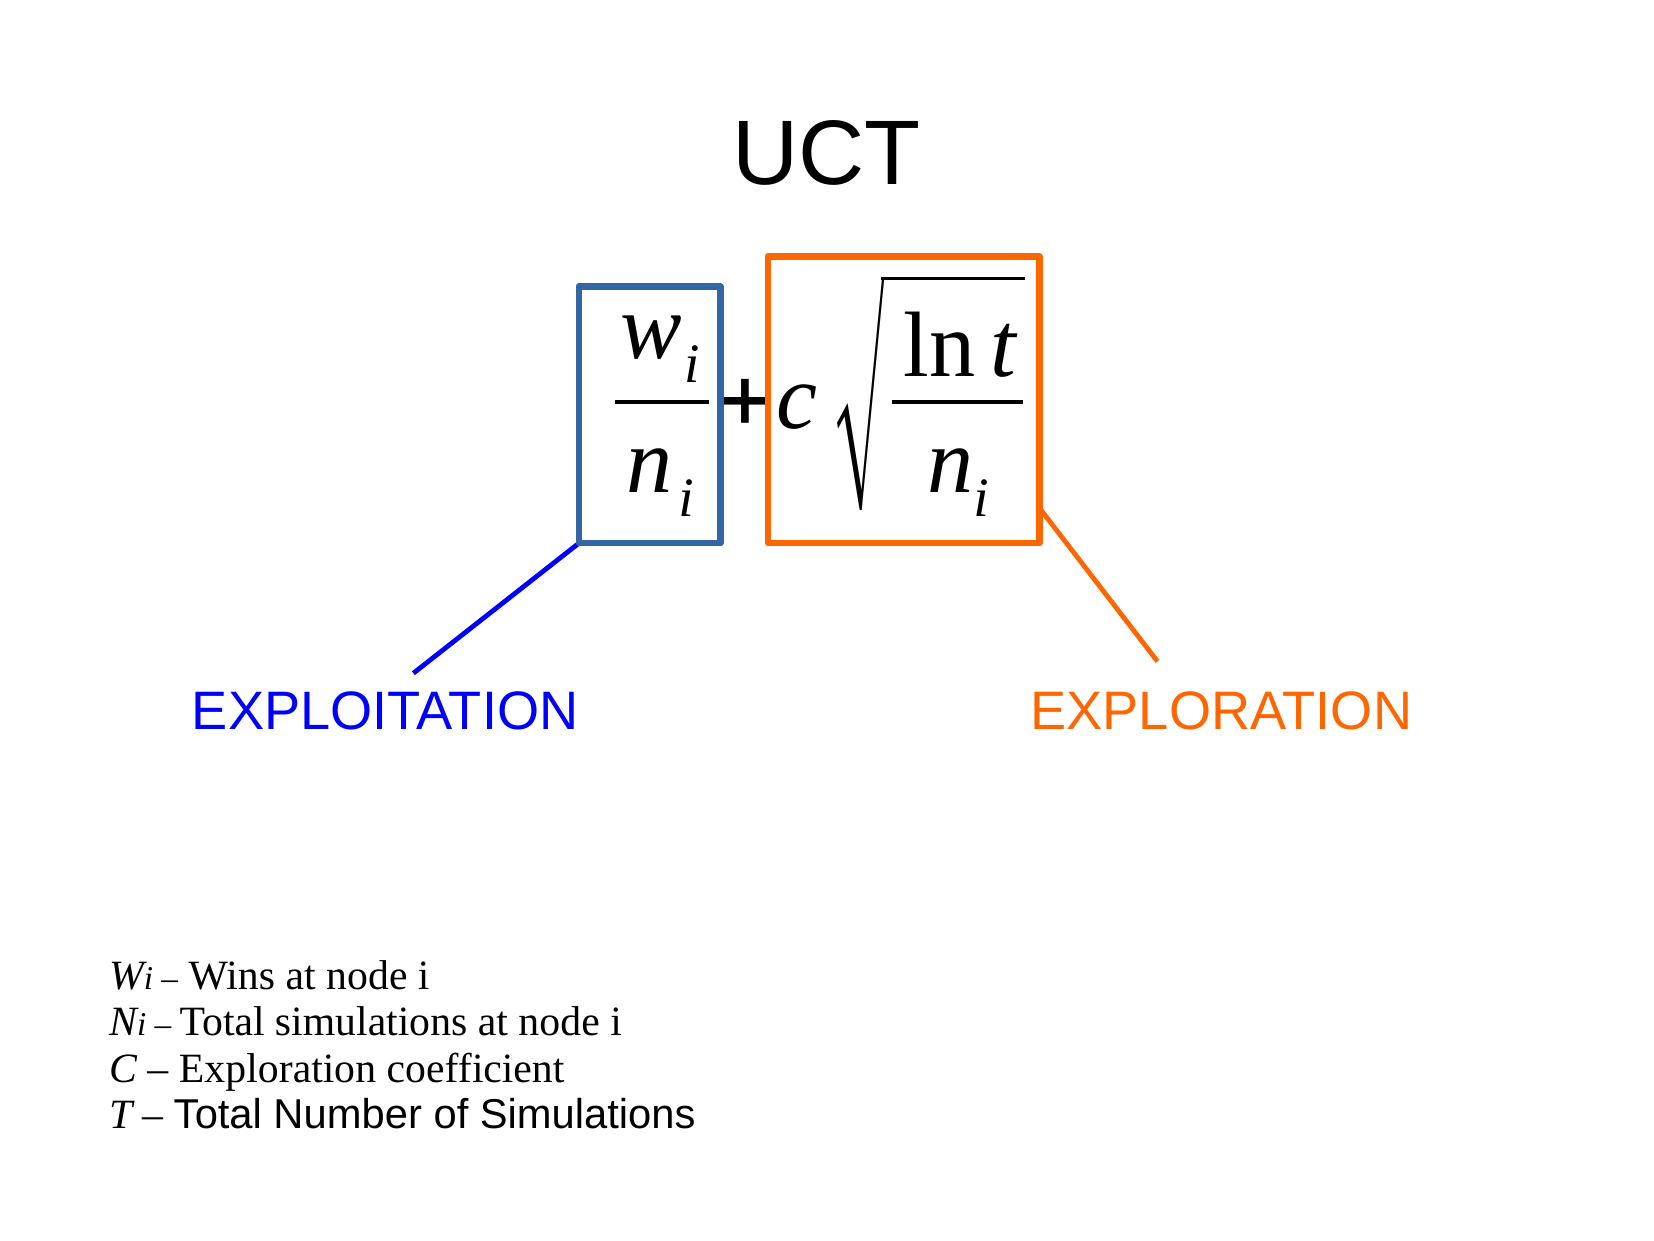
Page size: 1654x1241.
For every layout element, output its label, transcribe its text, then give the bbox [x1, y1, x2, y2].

chart [1043, 271, 1052, 519]
chart [1043, 518, 1051, 529]
chart [585, 271, 765, 529]
text_box EXPLORATION [1015, 673, 1501, 810]
text_box EXPLOITATION [177, 673, 662, 810]
text_box Wi – Wins at node i Ni – Total simulations at node i C – Exploration coefficient T – Total Number of Simulations [94, 944, 1501, 1189]
chart [771, 271, 1036, 529]
title UCT [82, 49, 1571, 257]
chart [585, 290, 717, 529]
